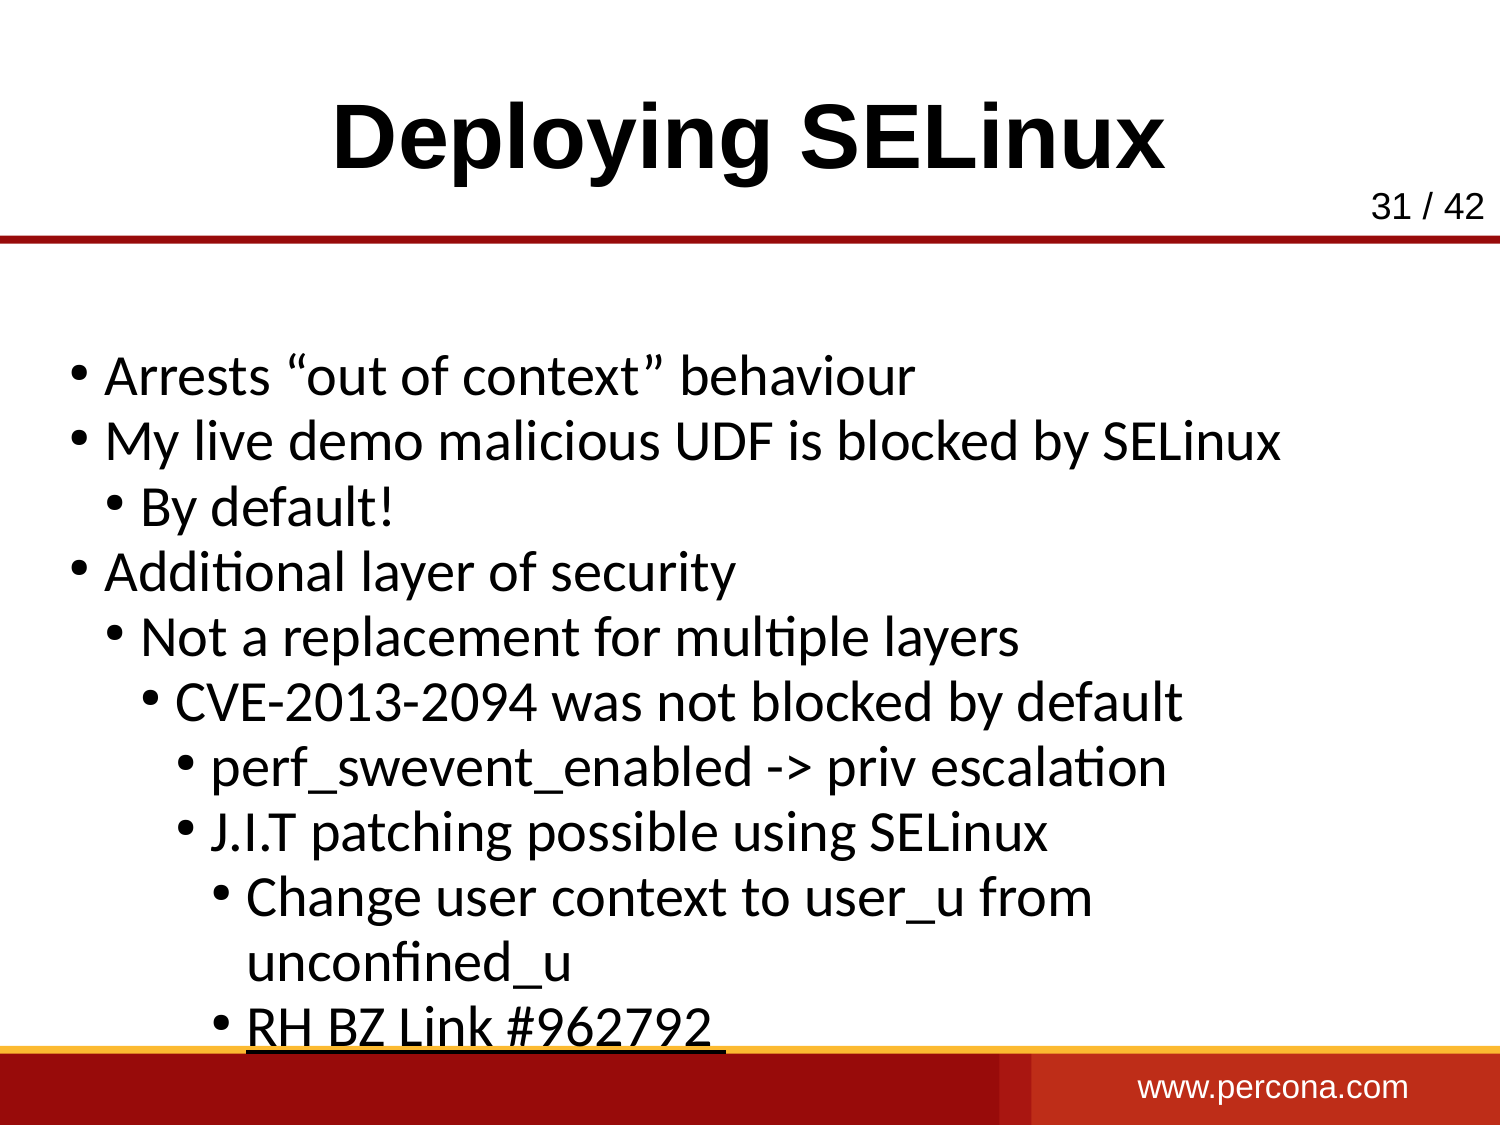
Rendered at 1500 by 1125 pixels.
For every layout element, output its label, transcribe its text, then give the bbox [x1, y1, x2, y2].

text_box Arrests “out of context” behaviour My live demo malicious UDF is blocked by SELinux By default! Additional layer of security Not a replacement for multiple layers CVE-2013-2094 was not blocked by default perf_swevent_enabled -> priv escalation J.I.T patching possible using SELinux Change user context to user_u from unconfined_u RH BZ Link #962792 [69, 269, 1419, 1012]
text_box Deploying SELinux [74, 44, 1425, 232]
